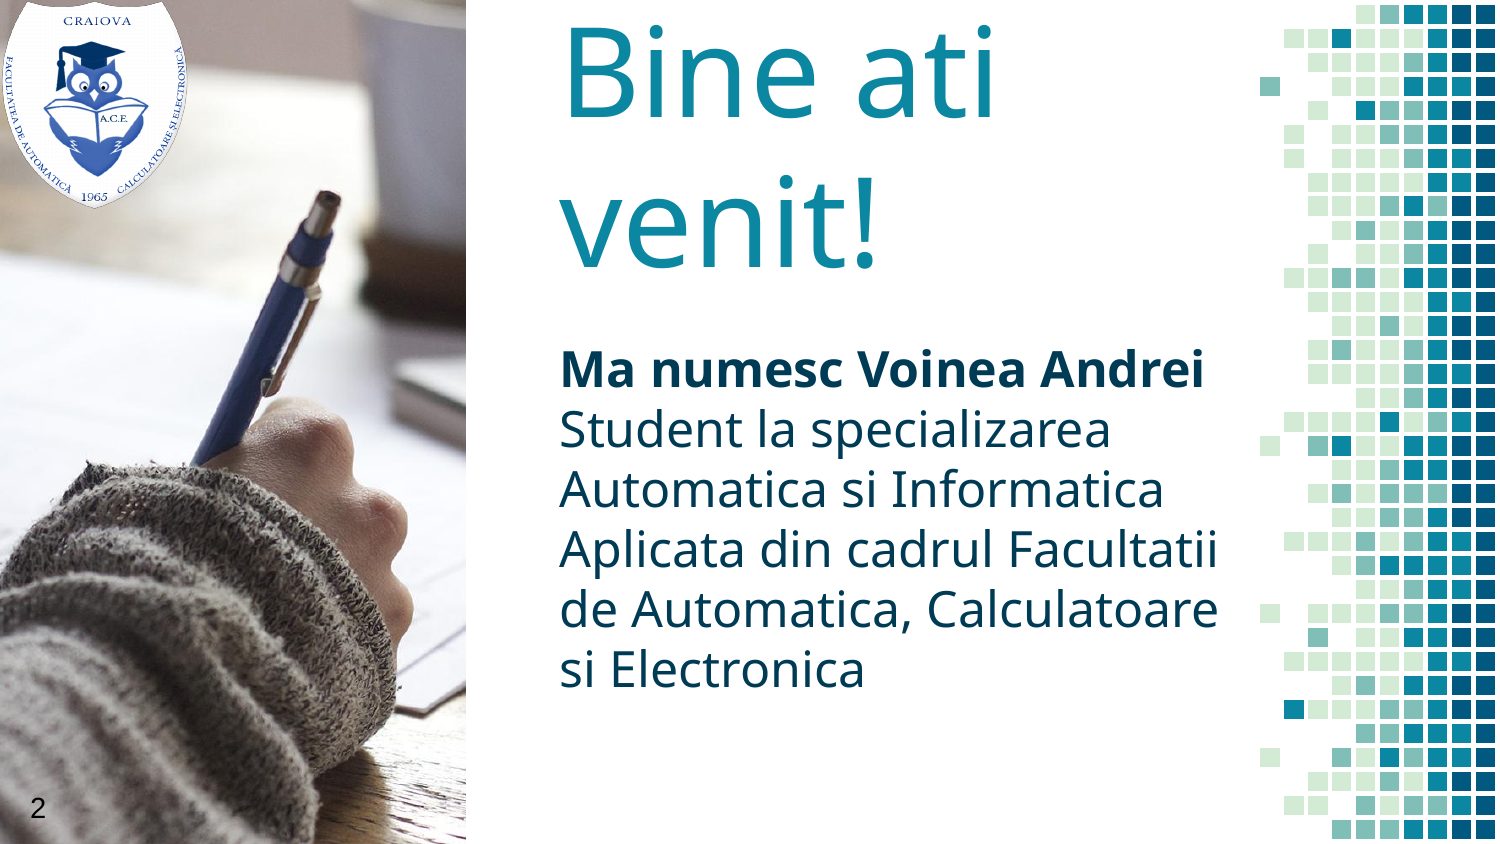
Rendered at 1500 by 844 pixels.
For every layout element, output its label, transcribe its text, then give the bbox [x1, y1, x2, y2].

title Bine ati venit! [544, 109, 1290, 308]
slide_number <number> [15, 774, 105, 839]
subtitle Ma numesc Voinea Andrei Student la specializarea Automatica si Informatica Aplicata din cadrul Facultatii de Automatica, Calculatoare si Electronica [544, 322, 1252, 821]
picture [0, 0, 466, 844]
